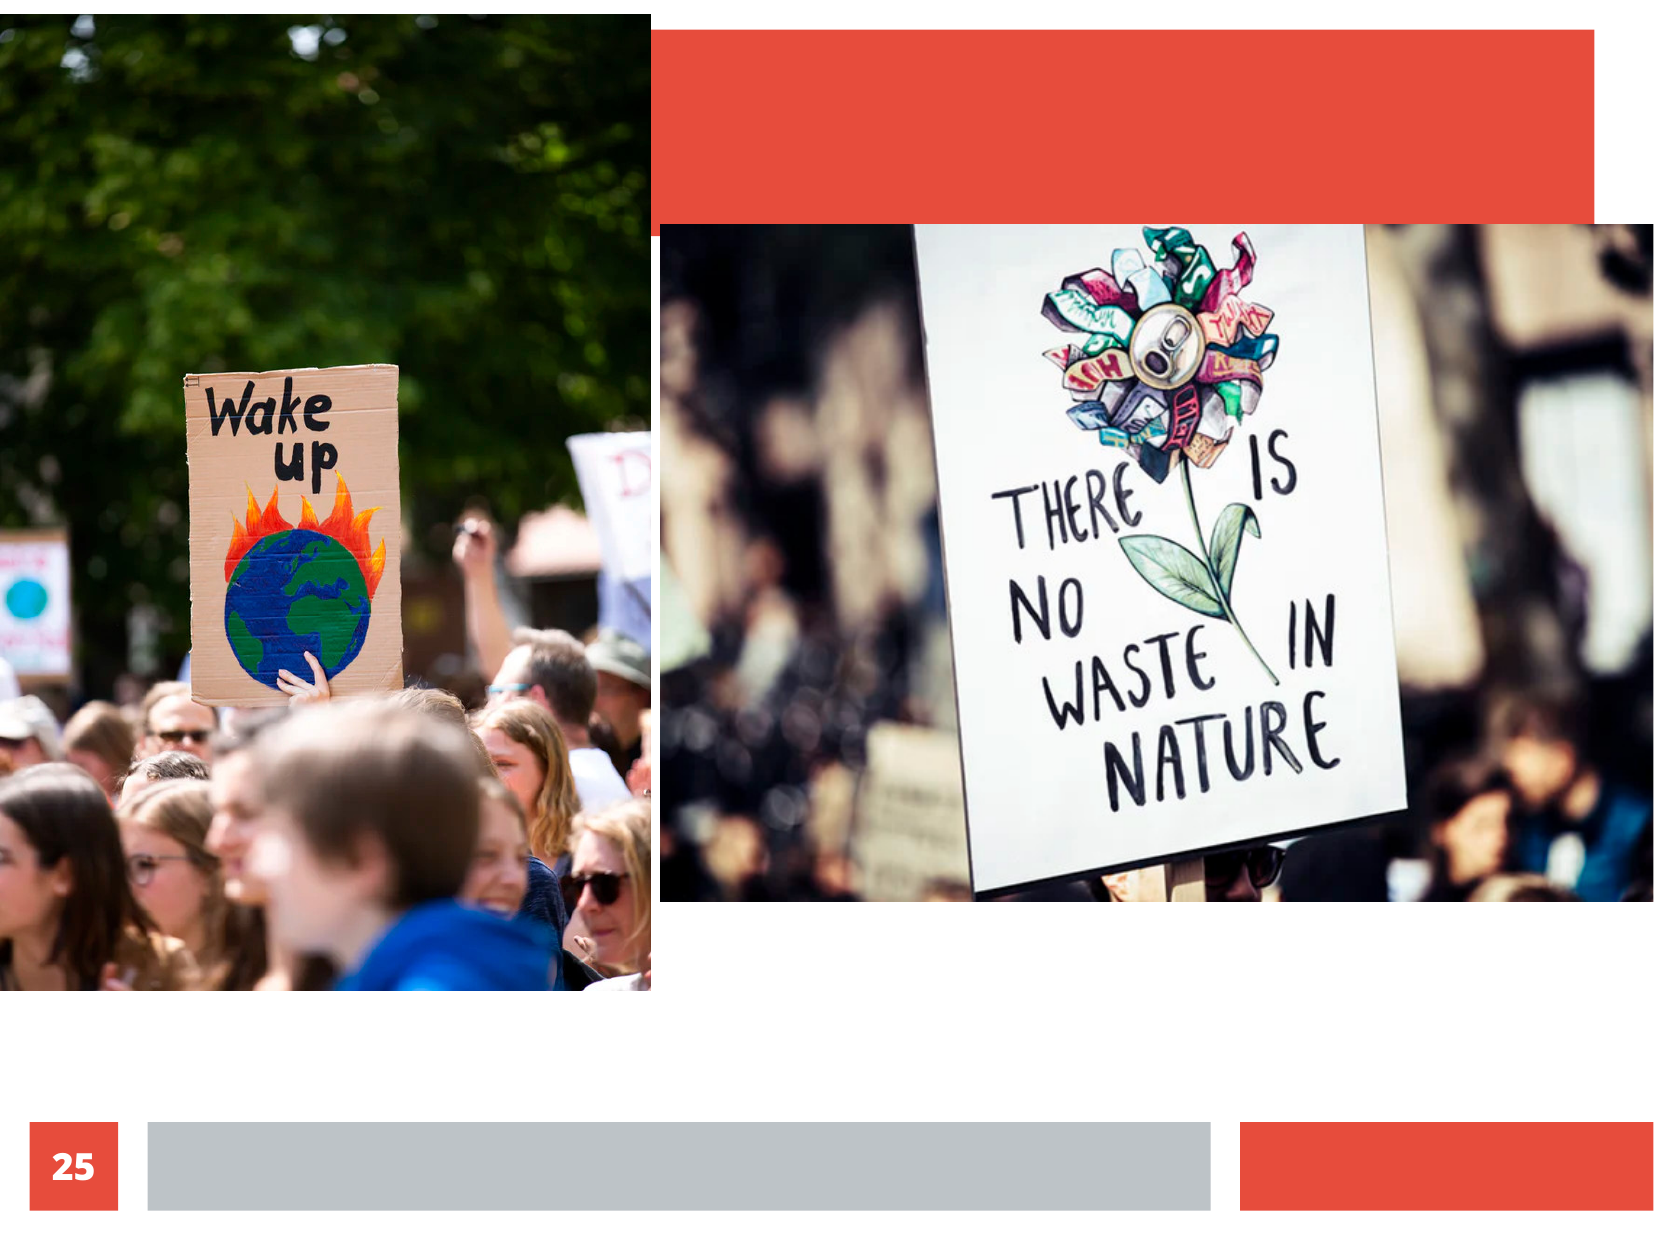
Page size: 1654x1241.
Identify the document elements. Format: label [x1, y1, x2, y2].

picture [660, 224, 1654, 902]
picture [0, 14, 651, 991]
